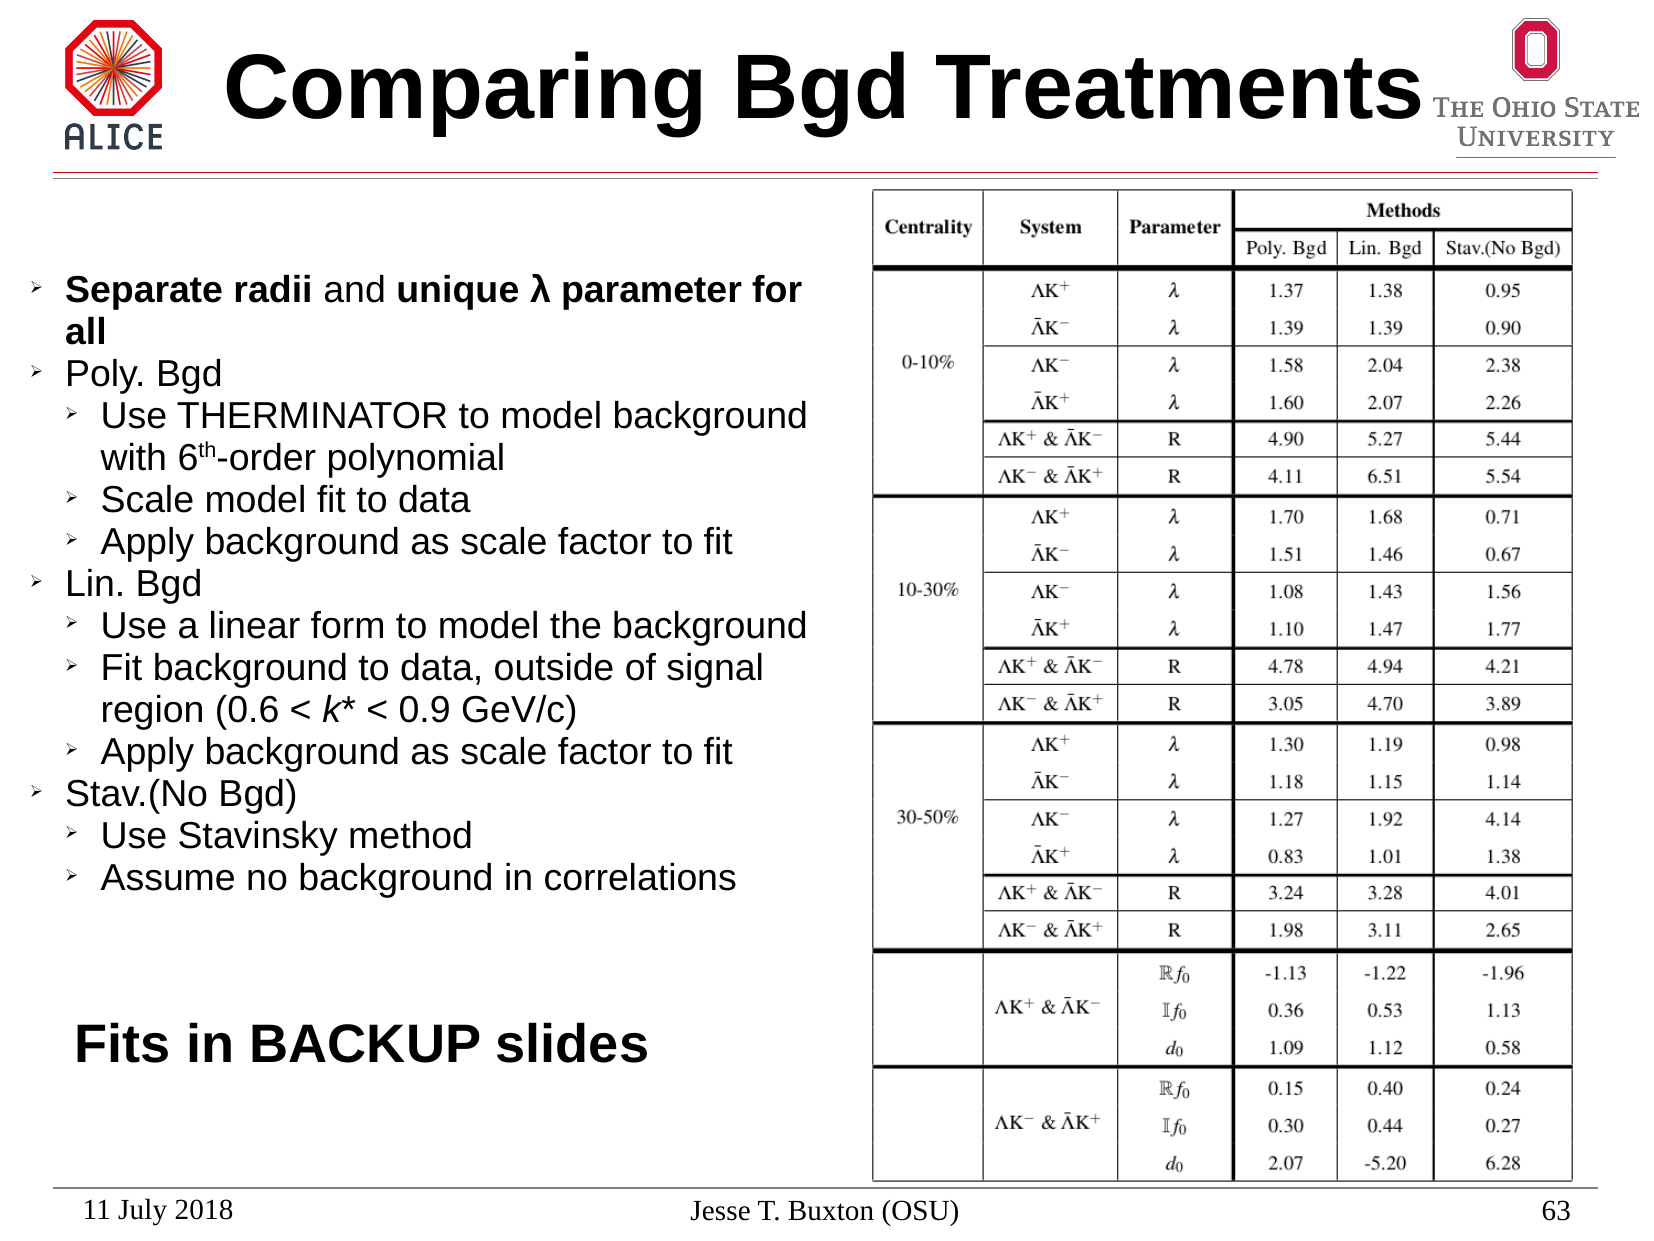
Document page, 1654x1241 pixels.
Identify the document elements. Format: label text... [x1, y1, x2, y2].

picture [869, 185, 1575, 1185]
picture [1513, 5, 1642, 171]
picture [65, 20, 137, 150]
text_box Fits in BACKUP slides [60, 1005, 766, 1082]
text_box Separate radii and unique λ parameter for all Poly. Bgd Use THERMINATOR to model background with 6th-order polynomial Scale model fit to data Apply background as scale factor to fit Lin. Bgd Use a linear form to model the background Fit background to data, outside of signal region (0.6 < k* < 0.9 GeV/c) Apply background as scale factor to fit Stav.(No Bgd) Use Stavinsky method Assume no background in correlations [15, 261, 856, 922]
title Comparing Bgd Treatments [137, 1, 1513, 172]
